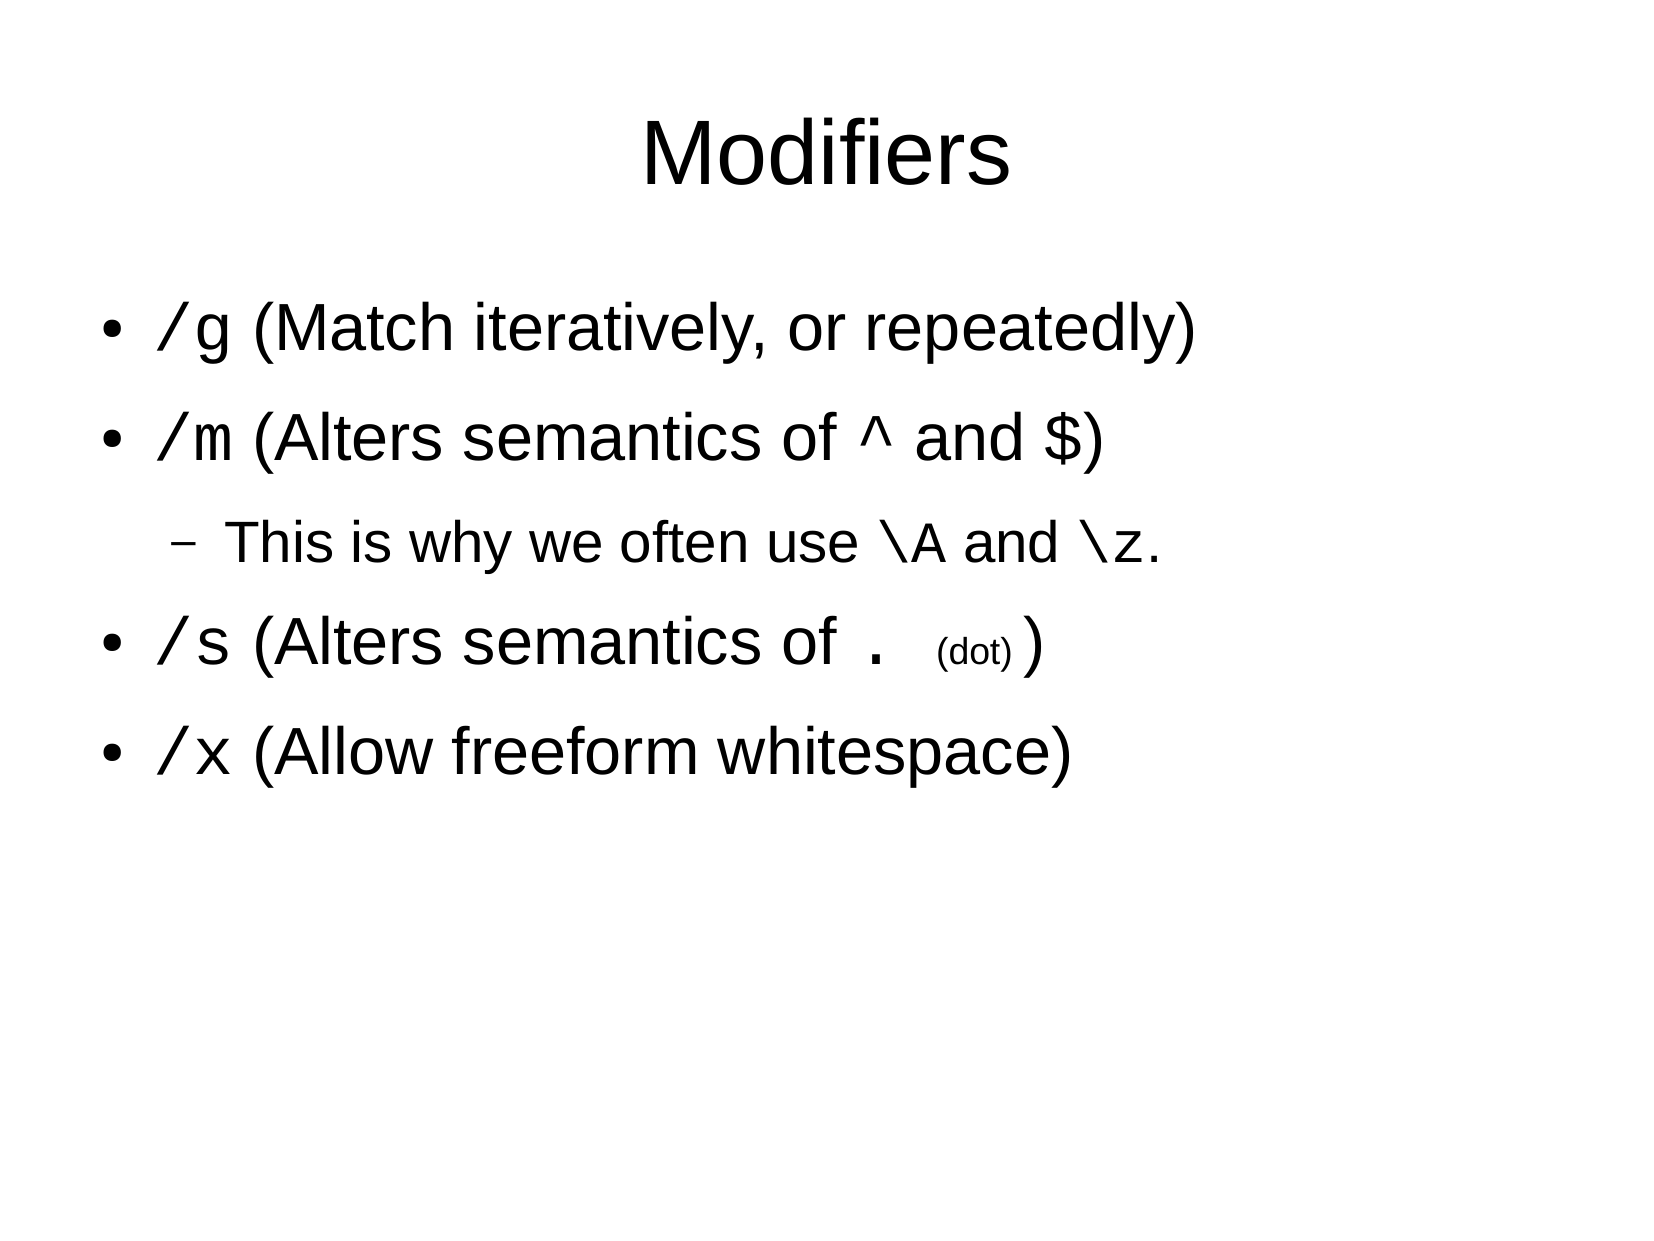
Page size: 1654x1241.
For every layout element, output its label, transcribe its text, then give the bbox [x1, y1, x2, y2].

list /g (Match iteratively, or repeatedly) /m (Alters semantics of ^ and $) This is why we often use \A and \z. /s (Alters semantics of . (dot) ) /x (Allow freeform whitespace) [82, 290, 1571, 1010]
title Modifiers [82, 49, 1571, 257]
